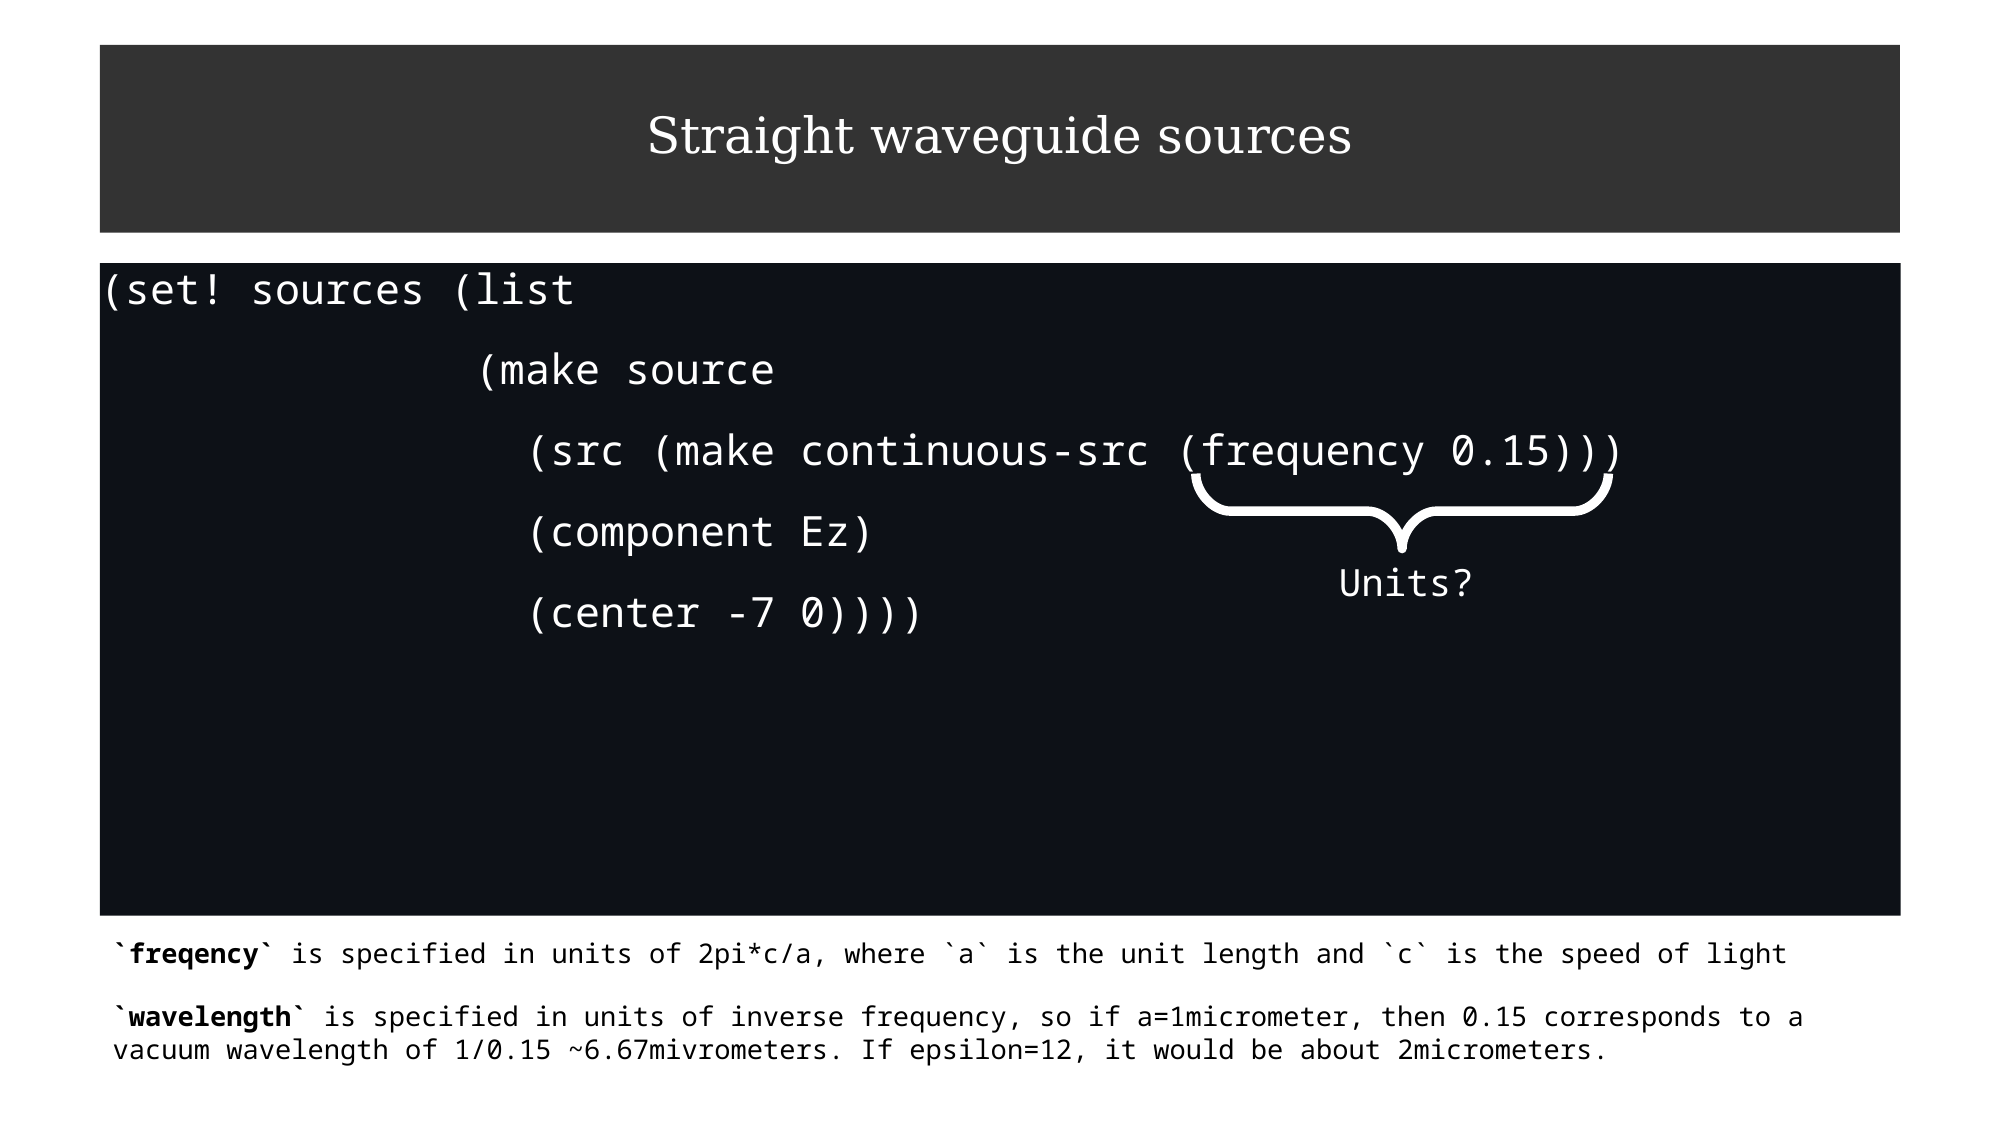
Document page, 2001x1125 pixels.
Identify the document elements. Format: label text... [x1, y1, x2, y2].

title Straight waveguide sources [99, 44, 1900, 233]
text_box Units? [1312, 548, 1501, 611]
list `freqency` is specified in units of 2pi*c/a, where `a` is the unit length and `c` is the speed of light `wavelength` is specified in units of inverse frequency, so if a=1micrometer, then 0.15 corresponds to a vacuum wavelength of 1/0.15 ~6.67mivrometers. If epsilon=12, it would be about 2micrometers. [112, 937, 1876, 1088]
list (set! sources (list (make source (src (make continuous-src (frequency 0.15))) (component Ez) (center -7 0)))) [99, 263, 1901, 916]
